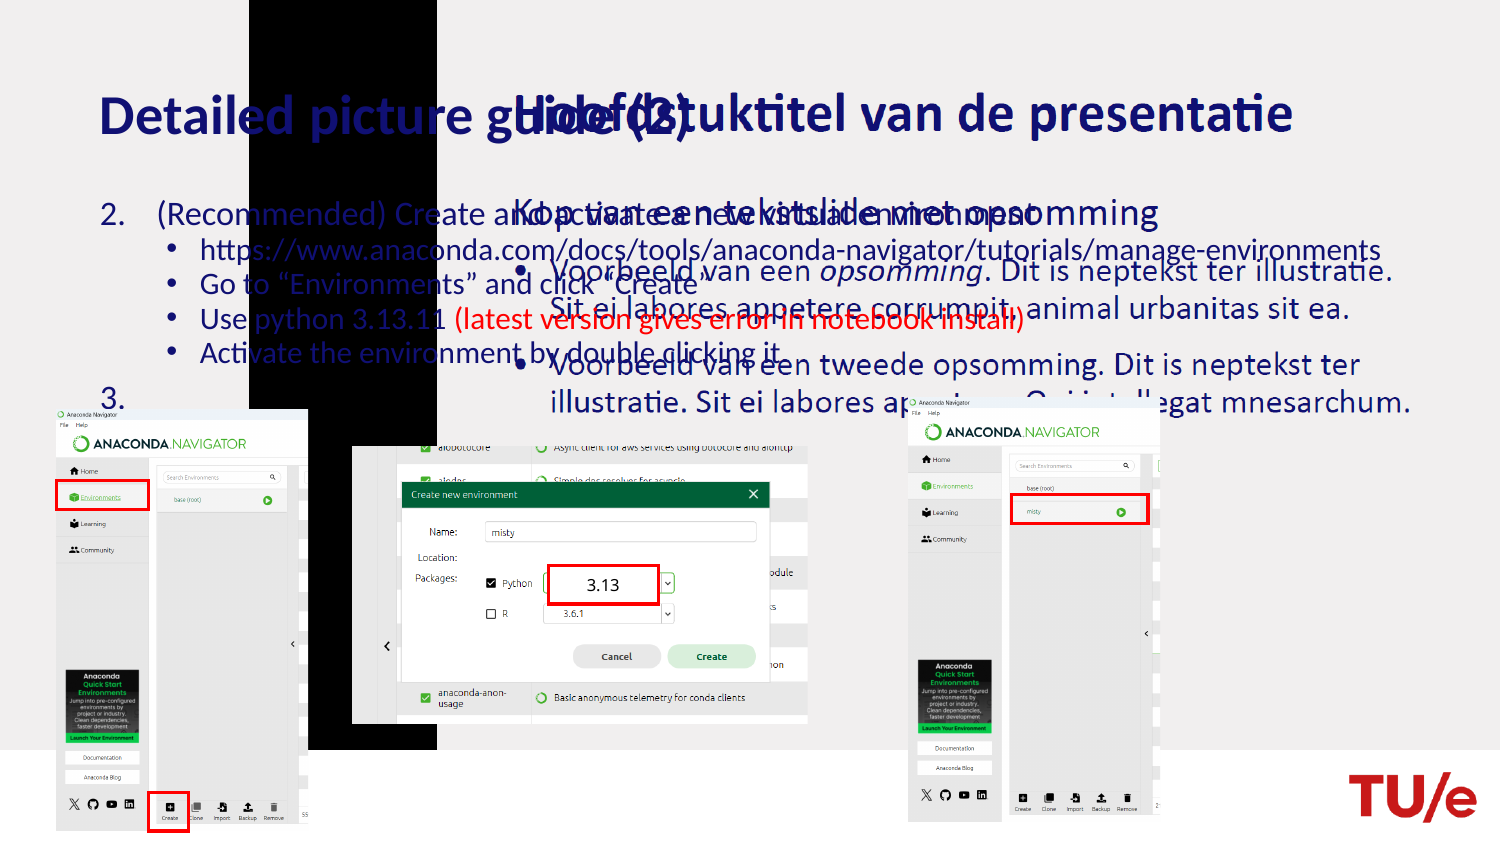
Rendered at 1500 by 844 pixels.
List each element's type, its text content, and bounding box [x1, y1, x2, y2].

picture [150, 794, 187, 829]
picture [56, 409, 309, 831]
picture [352, 446, 808, 724]
title Detailed picture guide (2) [99, 89, 1400, 155]
list (Recommended) Create and activate a new virtual environment https://www.anaconda.com/docs/tools/anaconda-navigator/tutorials/manage-environments Go to “Environments” and click “Create” Use python 3.13.11 (latest version gives error in notebook install) Activate the environment by double clicking it [100, 194, 1400, 750]
picture [908, 397, 1161, 823]
picture [58, 482, 147, 508]
text_box 3.13 [549, 566, 658, 604]
